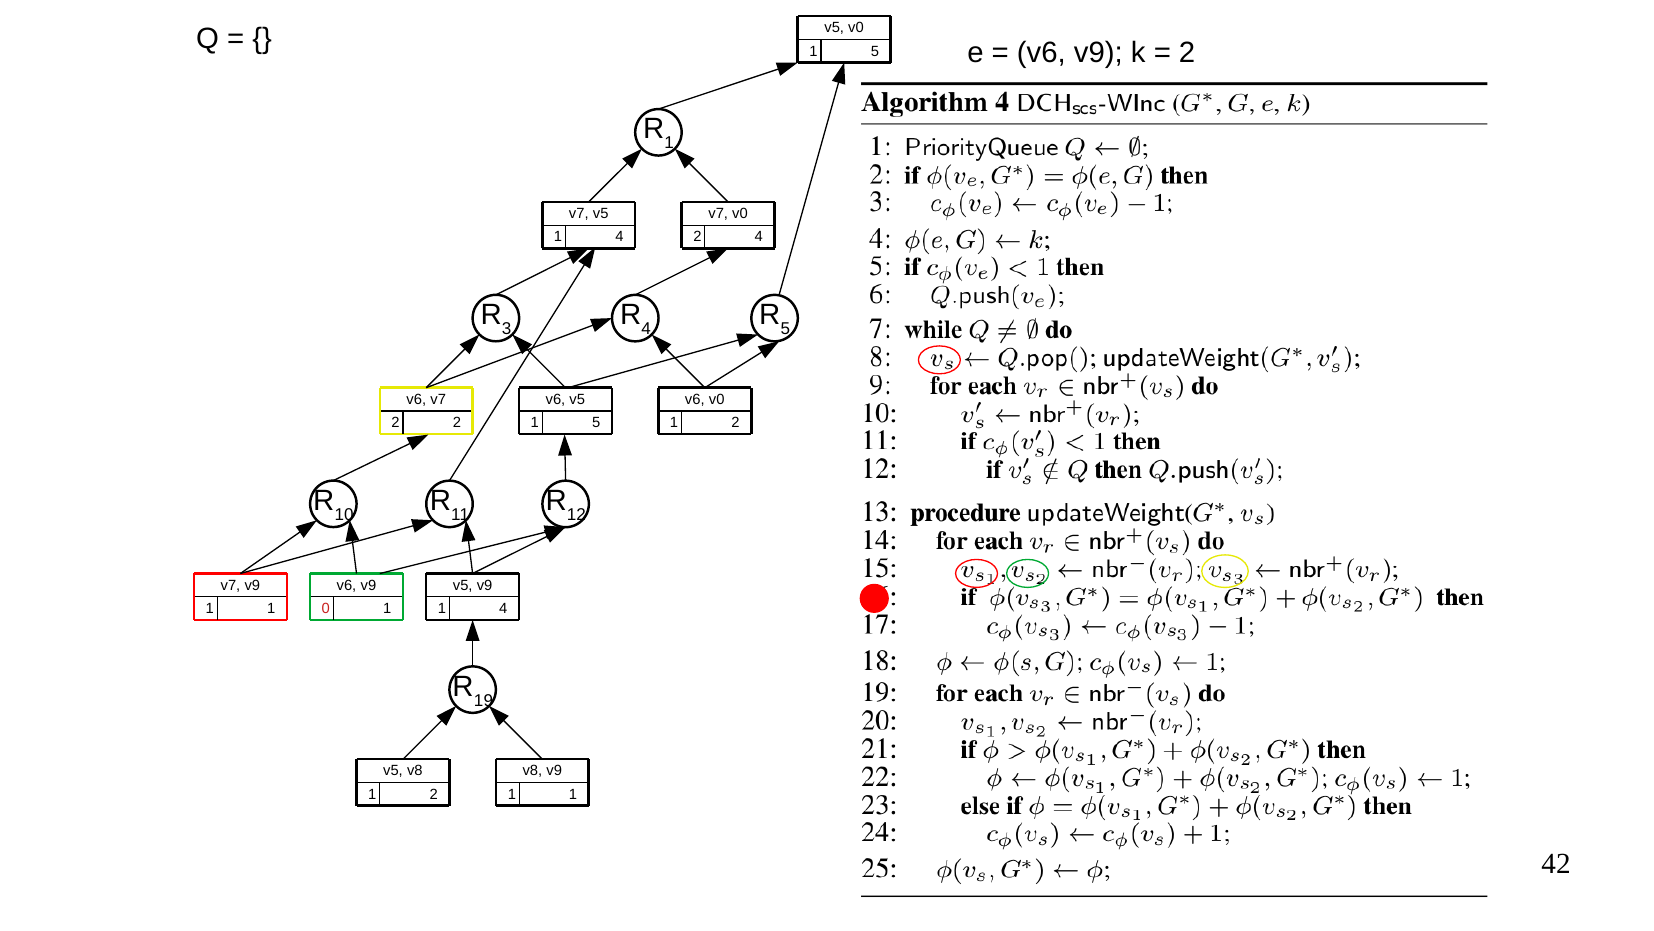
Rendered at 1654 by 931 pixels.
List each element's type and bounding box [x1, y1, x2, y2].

picture [146, 0, 1495, 900]
